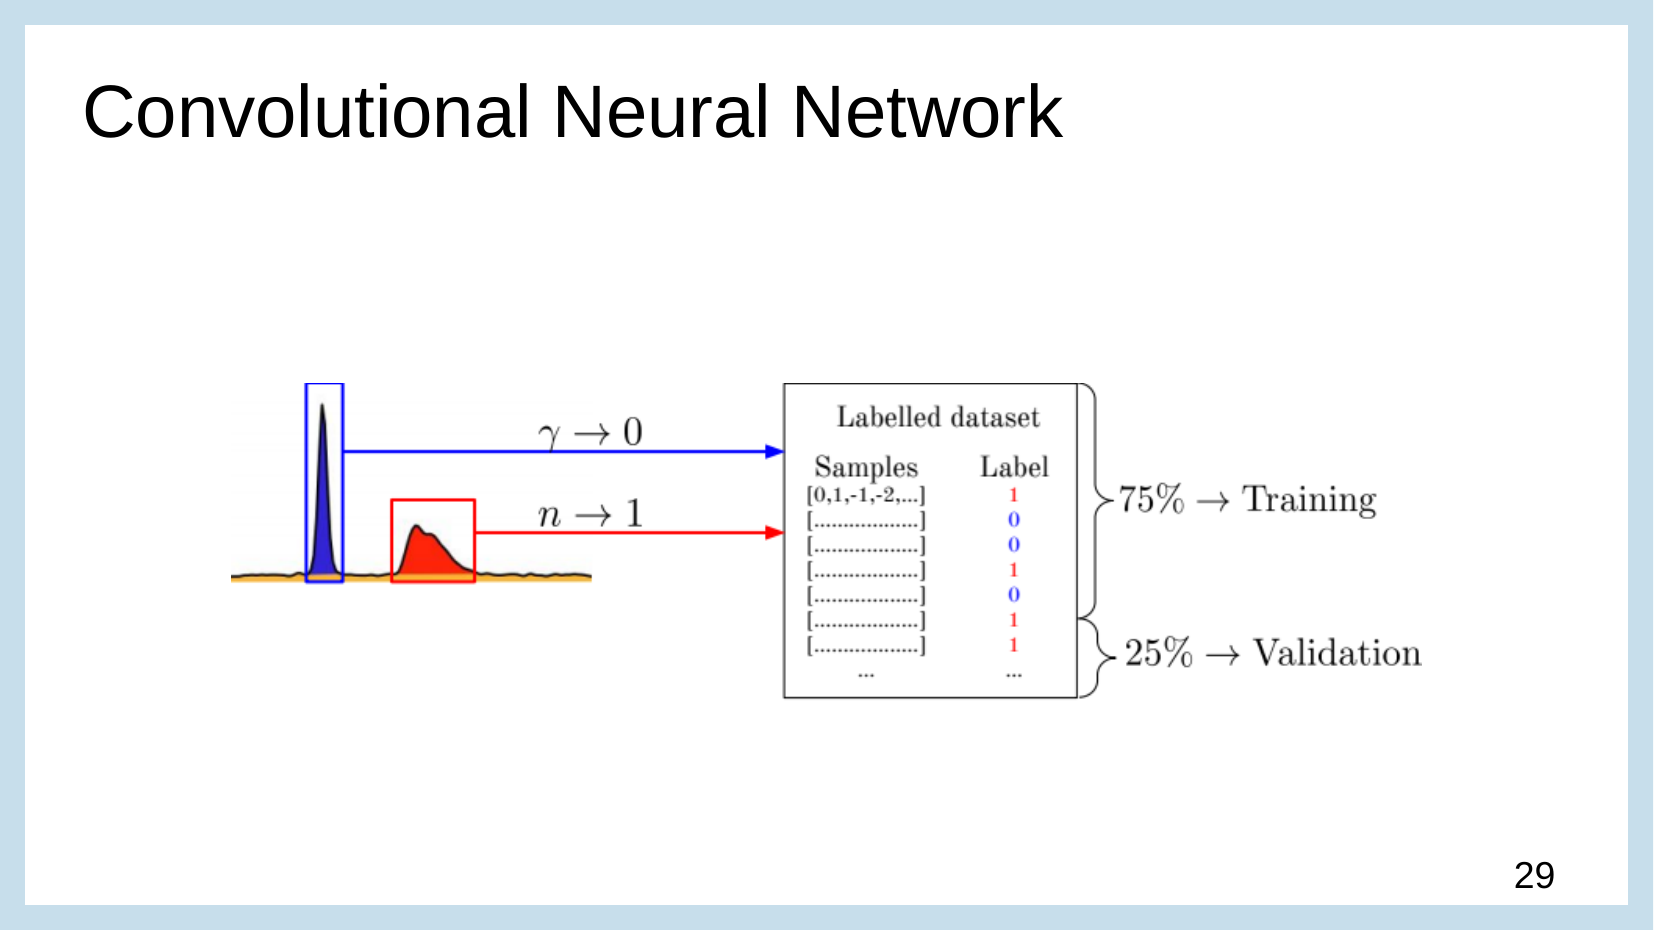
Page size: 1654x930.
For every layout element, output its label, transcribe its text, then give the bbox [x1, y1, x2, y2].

picture [231, 383, 1422, 705]
title Convolutional Neural Network [82, 29, 1234, 196]
